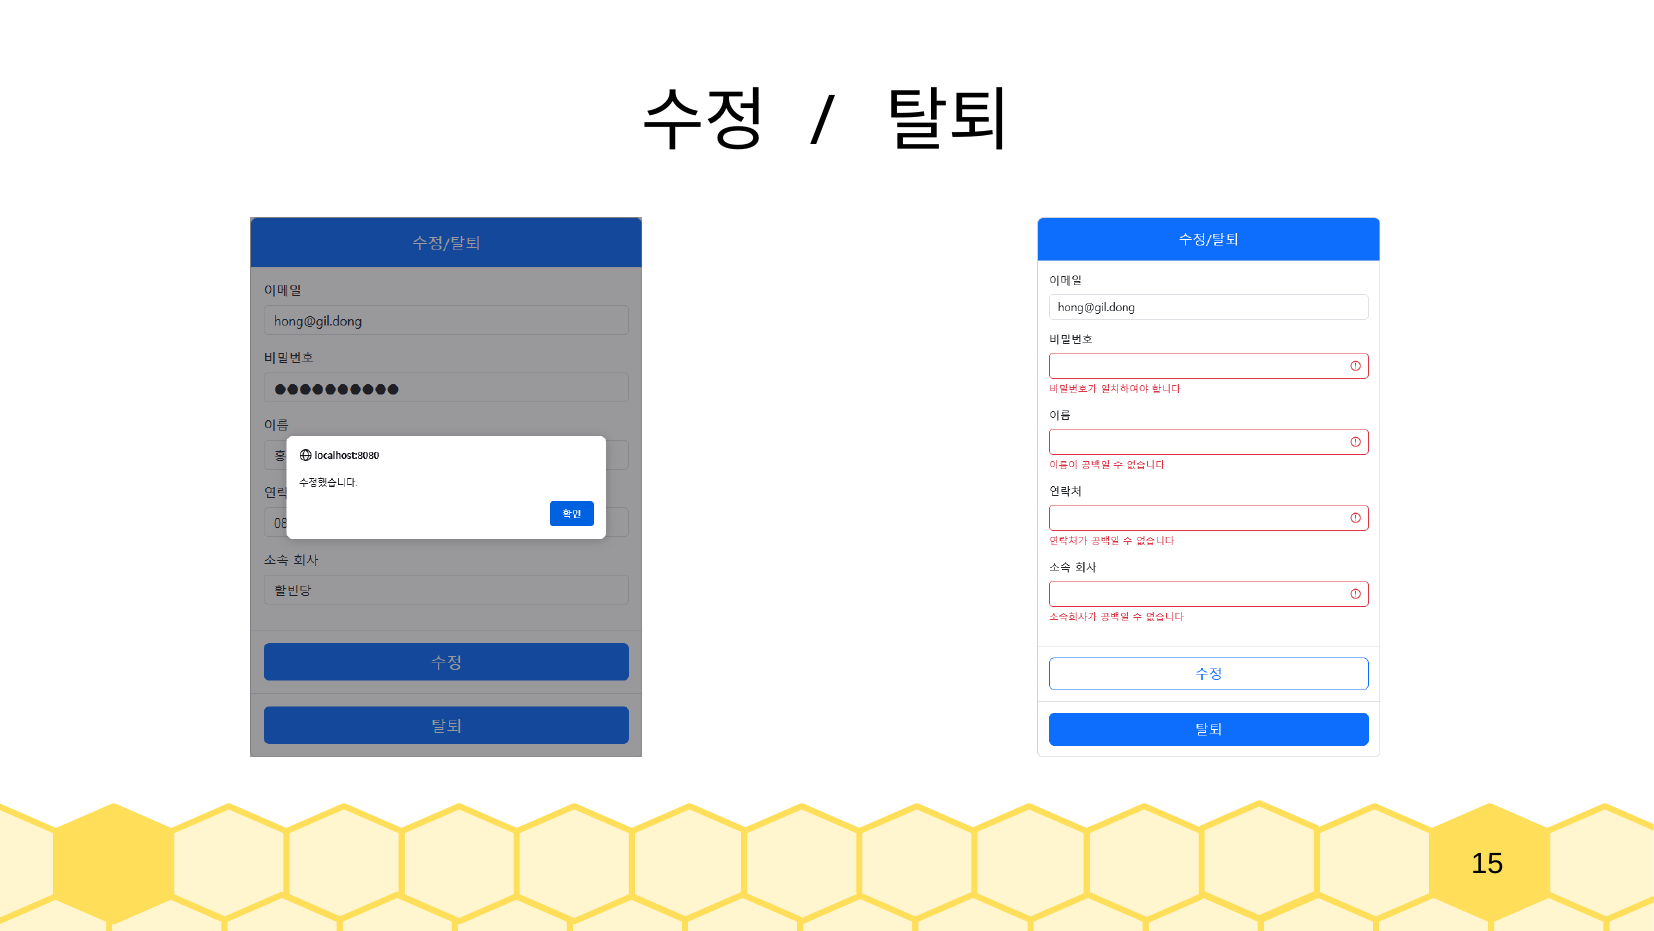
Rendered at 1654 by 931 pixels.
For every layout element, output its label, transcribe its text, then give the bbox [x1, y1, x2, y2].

picture [250, 217, 642, 758]
title 수정 / 탈퇴 [82, 37, 1571, 193]
picture [1037, 217, 1380, 758]
